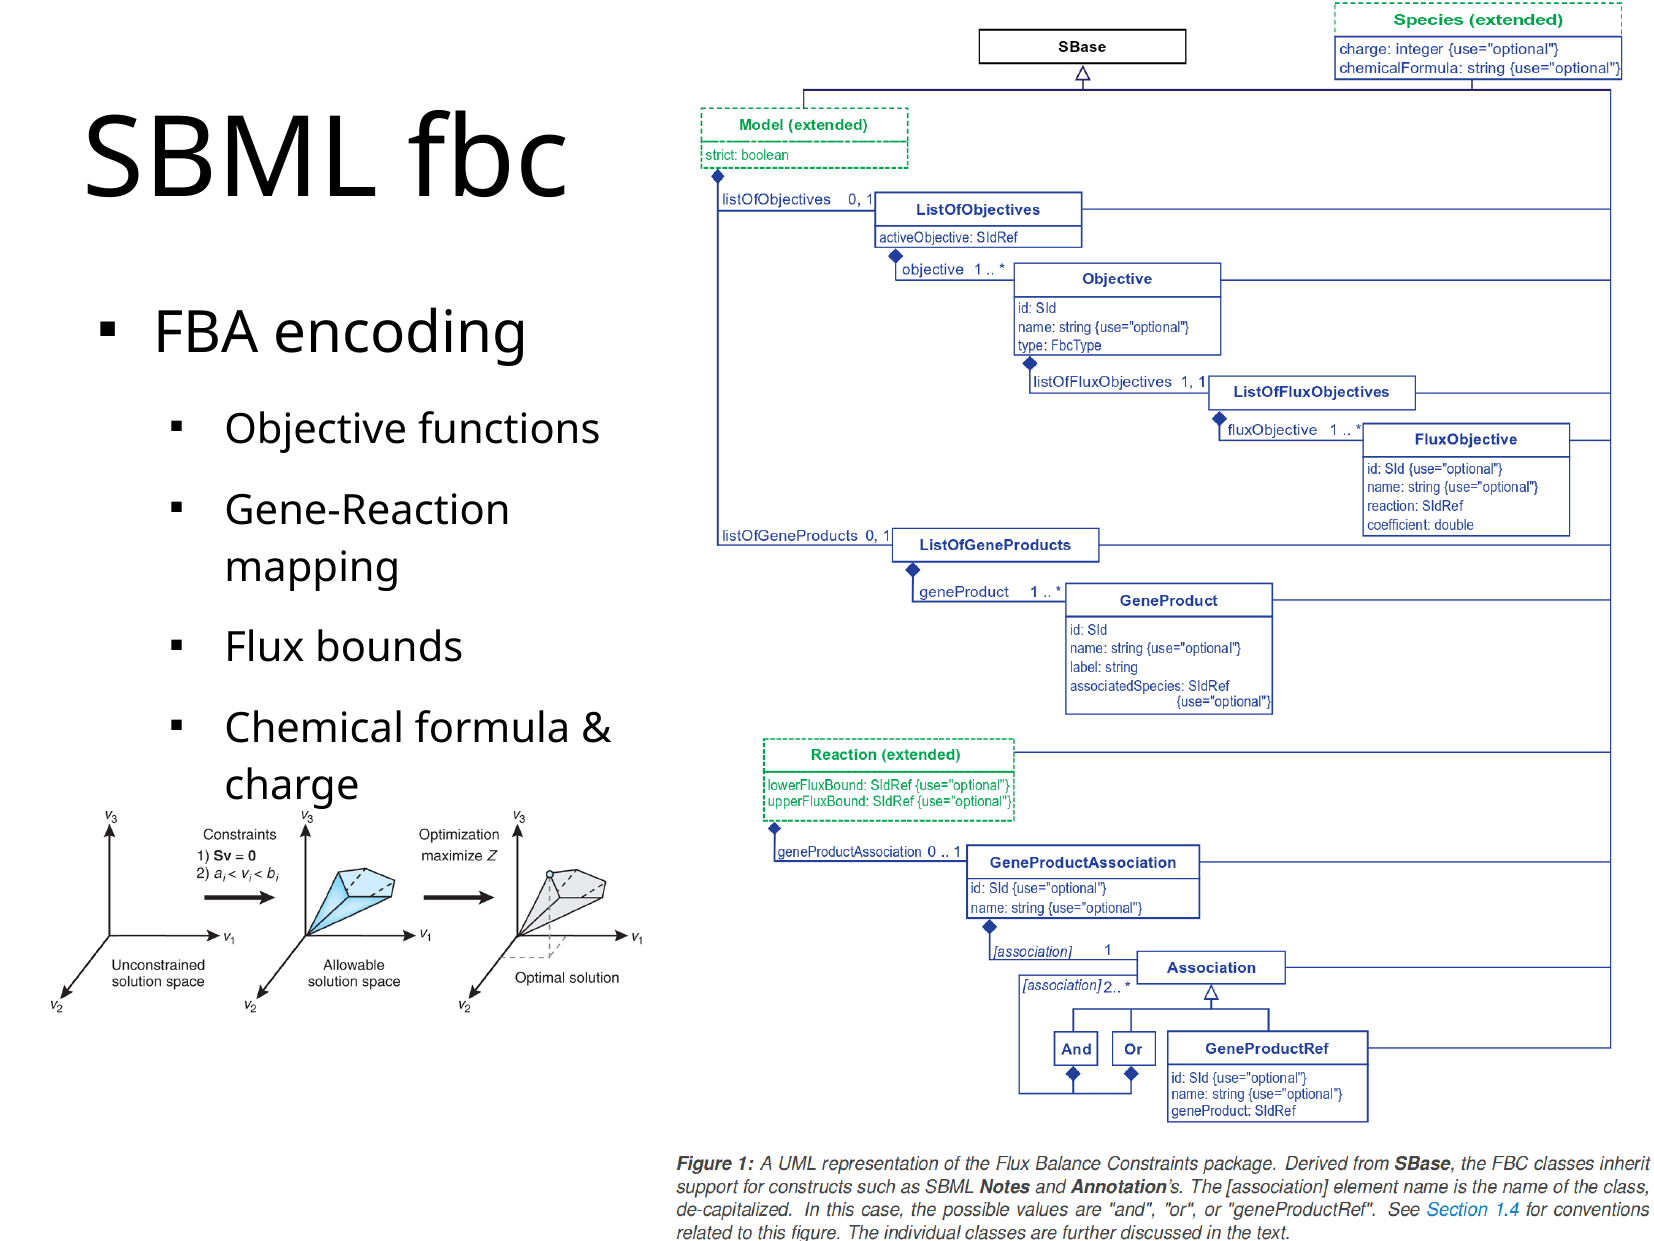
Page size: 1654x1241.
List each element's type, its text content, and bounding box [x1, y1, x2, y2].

picture [676, 2, 1651, 1241]
picture [49, 811, 646, 1016]
list FBA encoding Objective functions Gene-Reaction mapping Flux bounds Chemical formula & charge [82, 290, 676, 1010]
title SBML fbc [82, 49, 676, 257]
